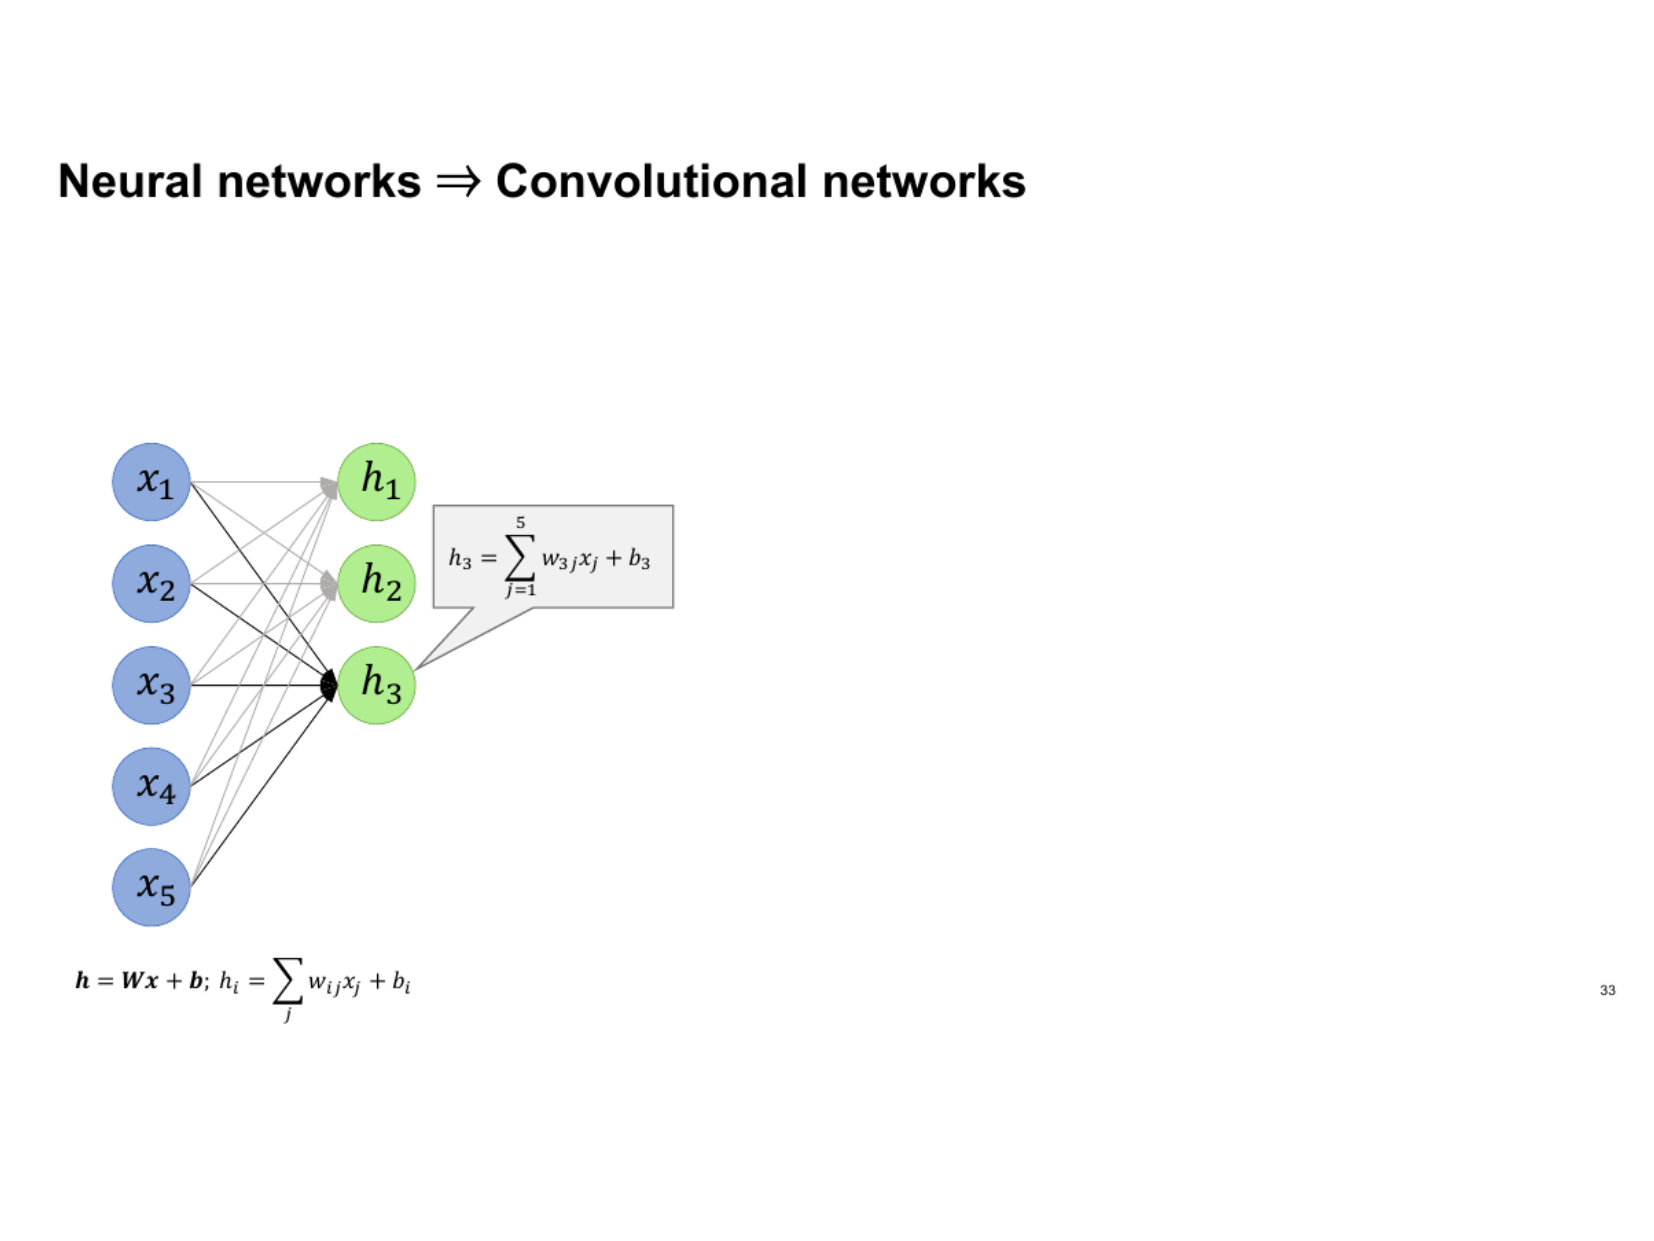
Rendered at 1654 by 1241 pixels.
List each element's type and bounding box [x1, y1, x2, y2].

picture [2, 112, 1654, 1046]
